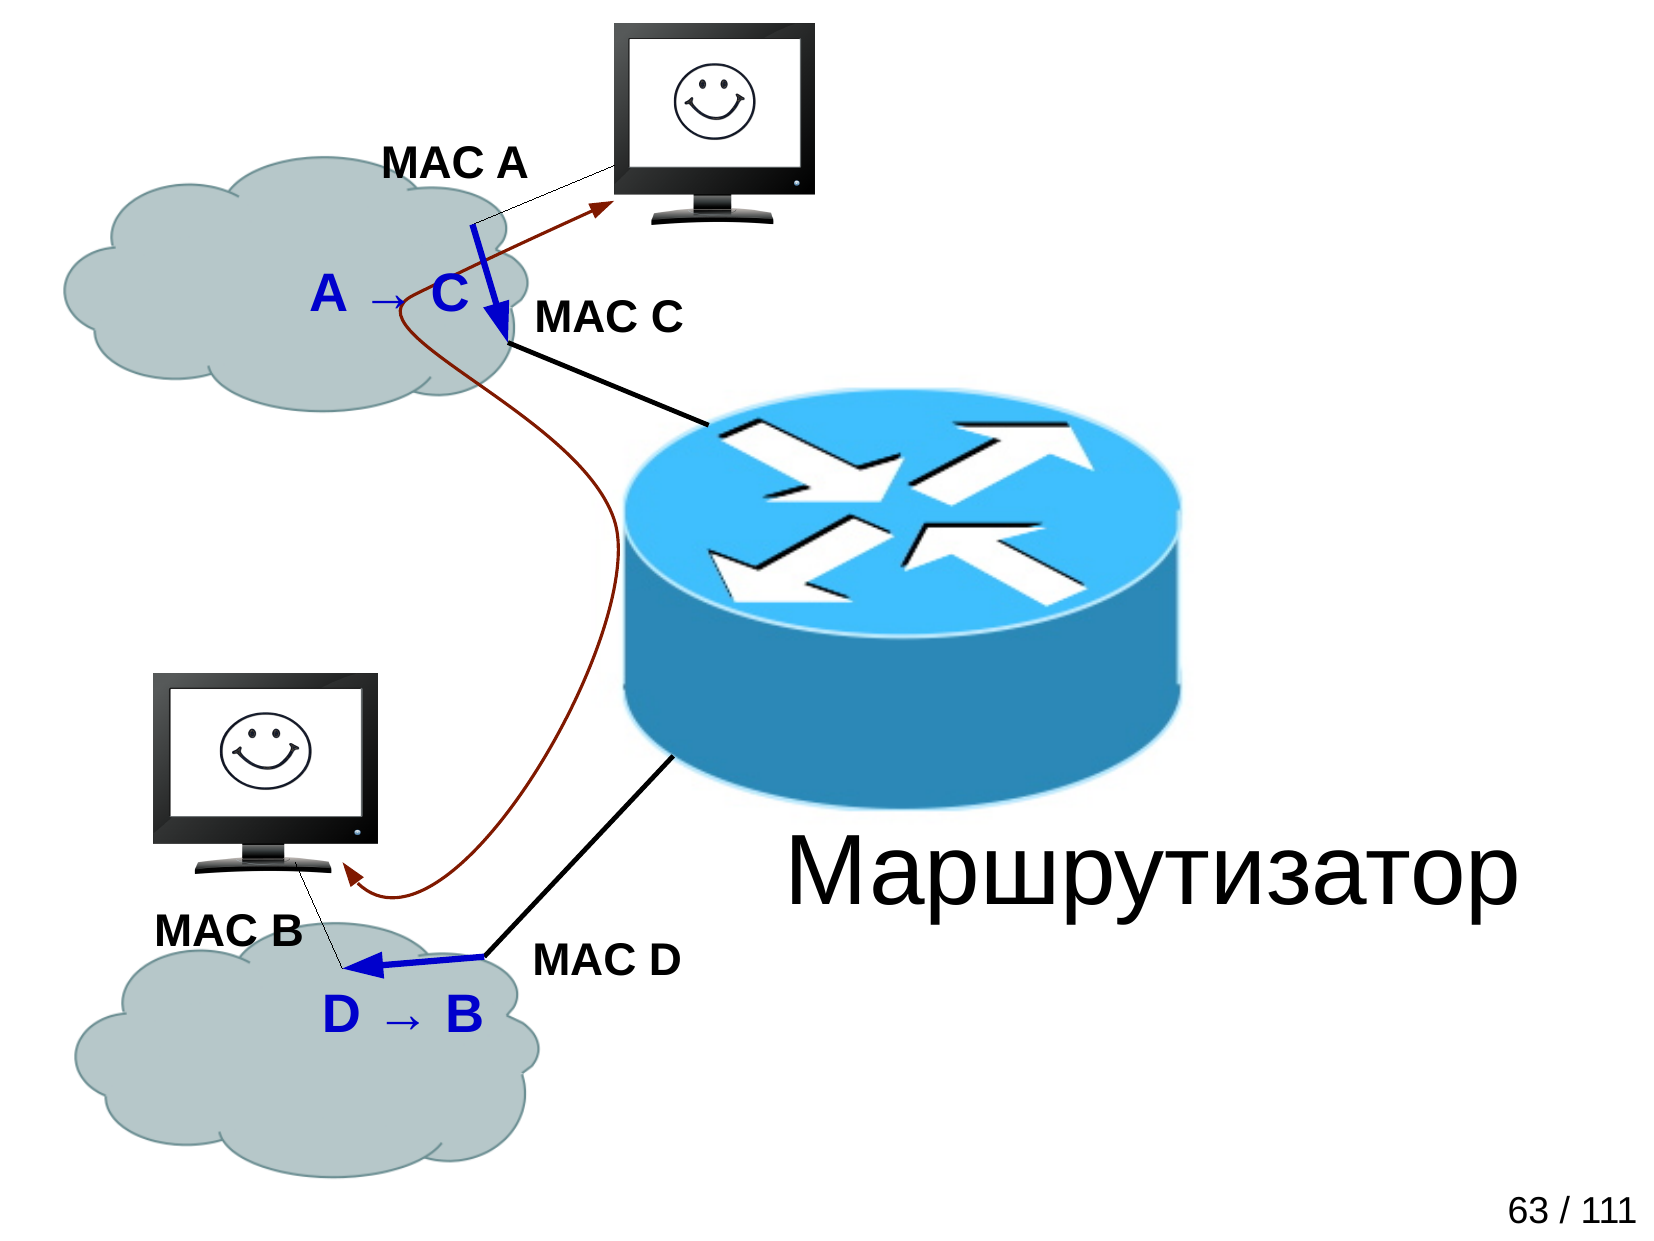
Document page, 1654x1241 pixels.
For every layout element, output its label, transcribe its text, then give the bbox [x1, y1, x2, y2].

picture [153, 673, 378, 874]
picture [614, 23, 815, 225]
picture [23, 118, 580, 439]
text_box [645, 40, 779, 138]
picture [488, 219, 580, 344]
picture [363, 884, 429, 896]
text_box A → C [294, 255, 485, 331]
picture [414, 307, 1264, 926]
text_box D → B [307, 975, 500, 1052]
text_box <number> / 111 [1379, 1182, 1653, 1239]
text_box MAC D [517, 926, 697, 993]
text_box MAC C [519, 283, 700, 350]
picture [34, 884, 591, 1205]
text_box MAC A [366, 129, 544, 197]
picture [485, 281, 492, 306]
picture [559, 449, 616, 726]
text_box MAC B [139, 897, 319, 964]
text_box [188, 690, 338, 788]
text_box Маршрутизатор [770, 806, 1536, 934]
